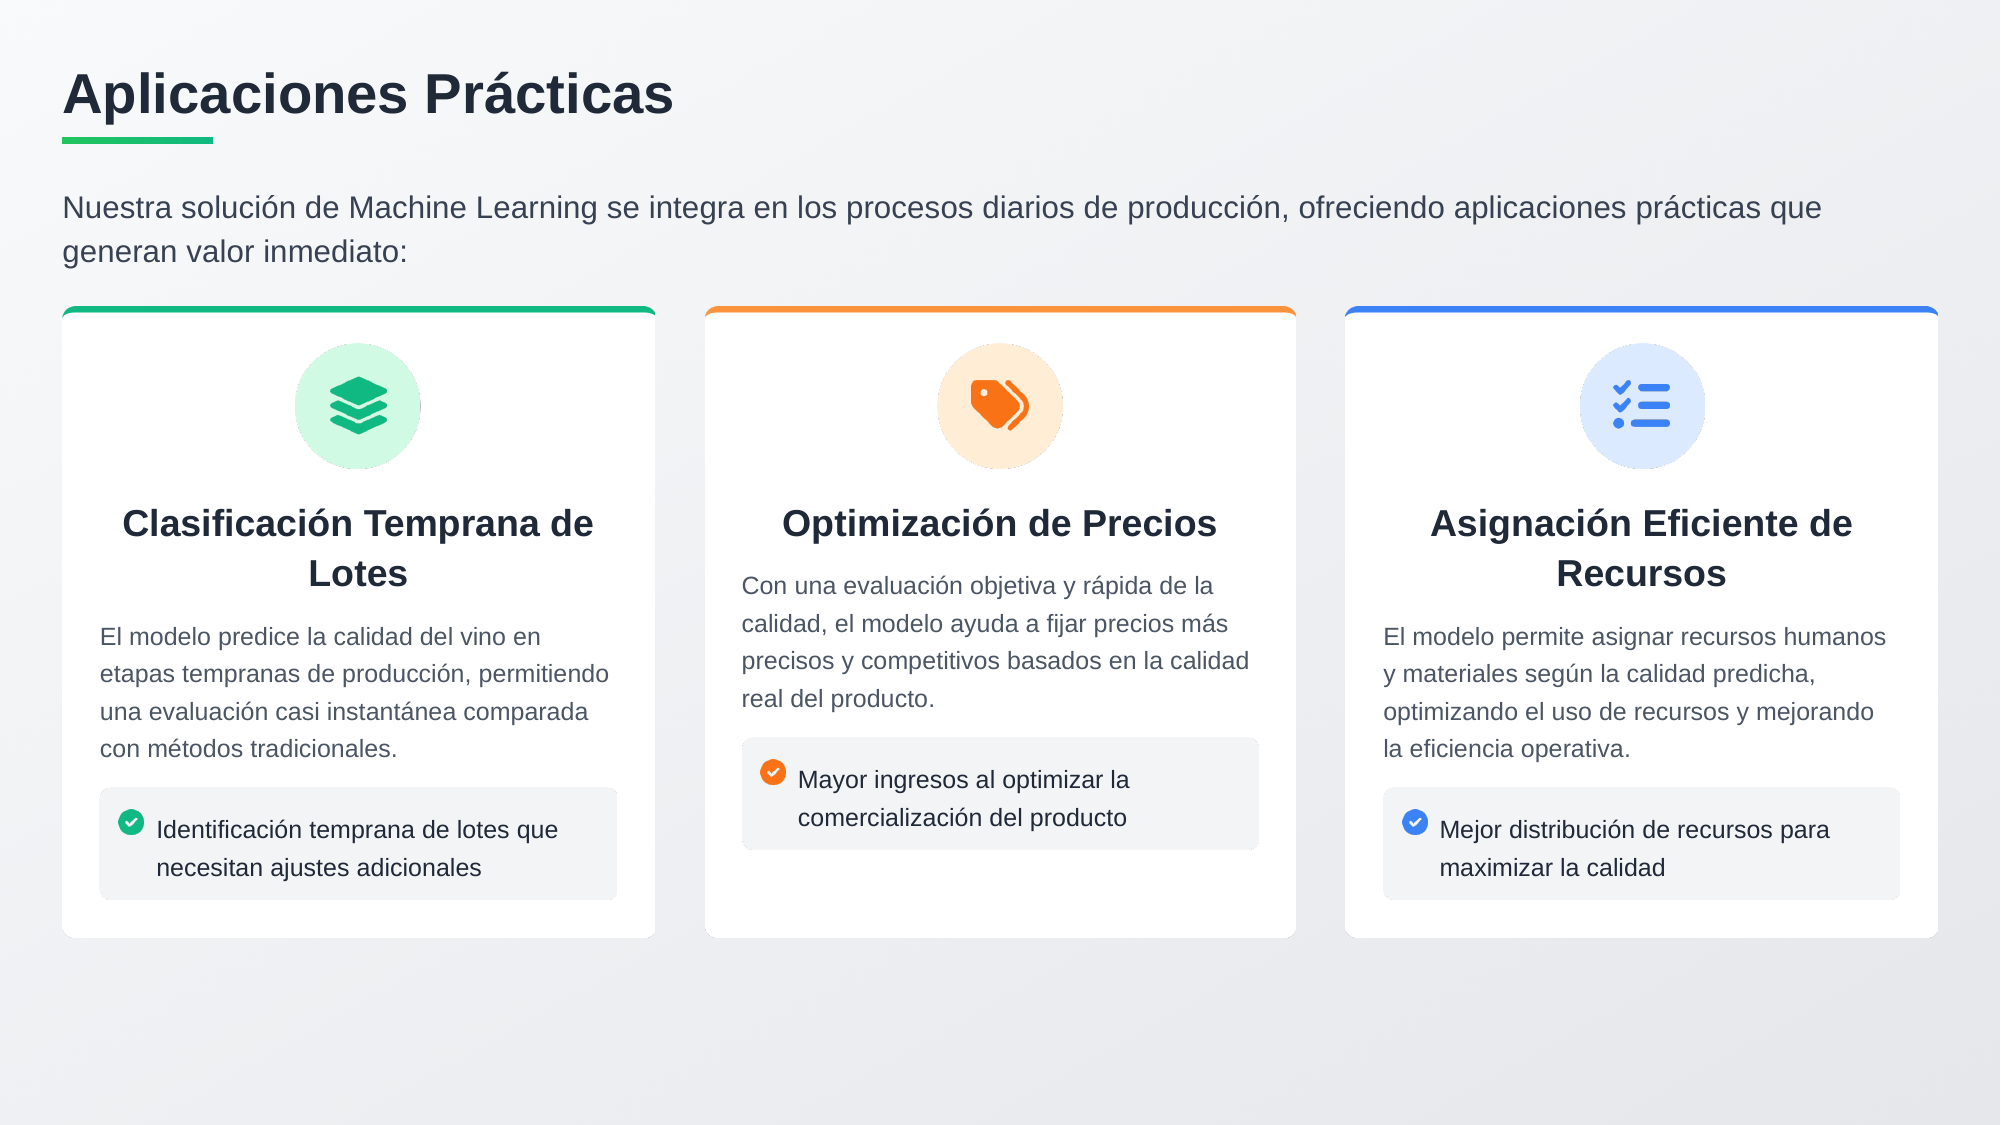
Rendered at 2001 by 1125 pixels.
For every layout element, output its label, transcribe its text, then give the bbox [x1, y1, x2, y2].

text_box Mayor ingresos al optimizar la comercialización del producto [797, 756, 1277, 832]
text_box Nuestra solución de Machine Learning se integra en los procesos diarios de producción, ofreciendo aplicaciones prácticas que generan valor inmediato: [62, 181, 1938, 269]
text_box Mejor distribución de recursos para maximizar la calidad [1439, 806, 1919, 882]
text_box El modelo predice la calidad del vino en etapas tempranas de producción, permitiendo una evaluación casi instantánea comparada con métodos tradicionales. [99, 612, 617, 763]
text_box Asignación Eficiente de Recursos [1383, 493, 1900, 594]
text_box Aplicaciones Prácticas [62, 62, 1938, 125]
text_box Con una evaluación objetiva y rápida de la calidad, el modelo ayuda a fijar precios más precisos y competitivos basados en la calidad real del producto. [741, 562, 1259, 713]
text_box Identificación temprana de lotes que necesitan ajustes adicionales [156, 806, 636, 882]
text_box Optimización de Precios [690, 493, 1310, 544]
text_box El modelo permite asignar recursos humanos y materiales según la calidad predicha, optimizando el uso de recursos y mejorando la eficiencia operativa. [1383, 612, 1900, 763]
text_box Clasificación Temprana de Lotes [99, 493, 617, 594]
picture [0, 0, 2001, 1125]
